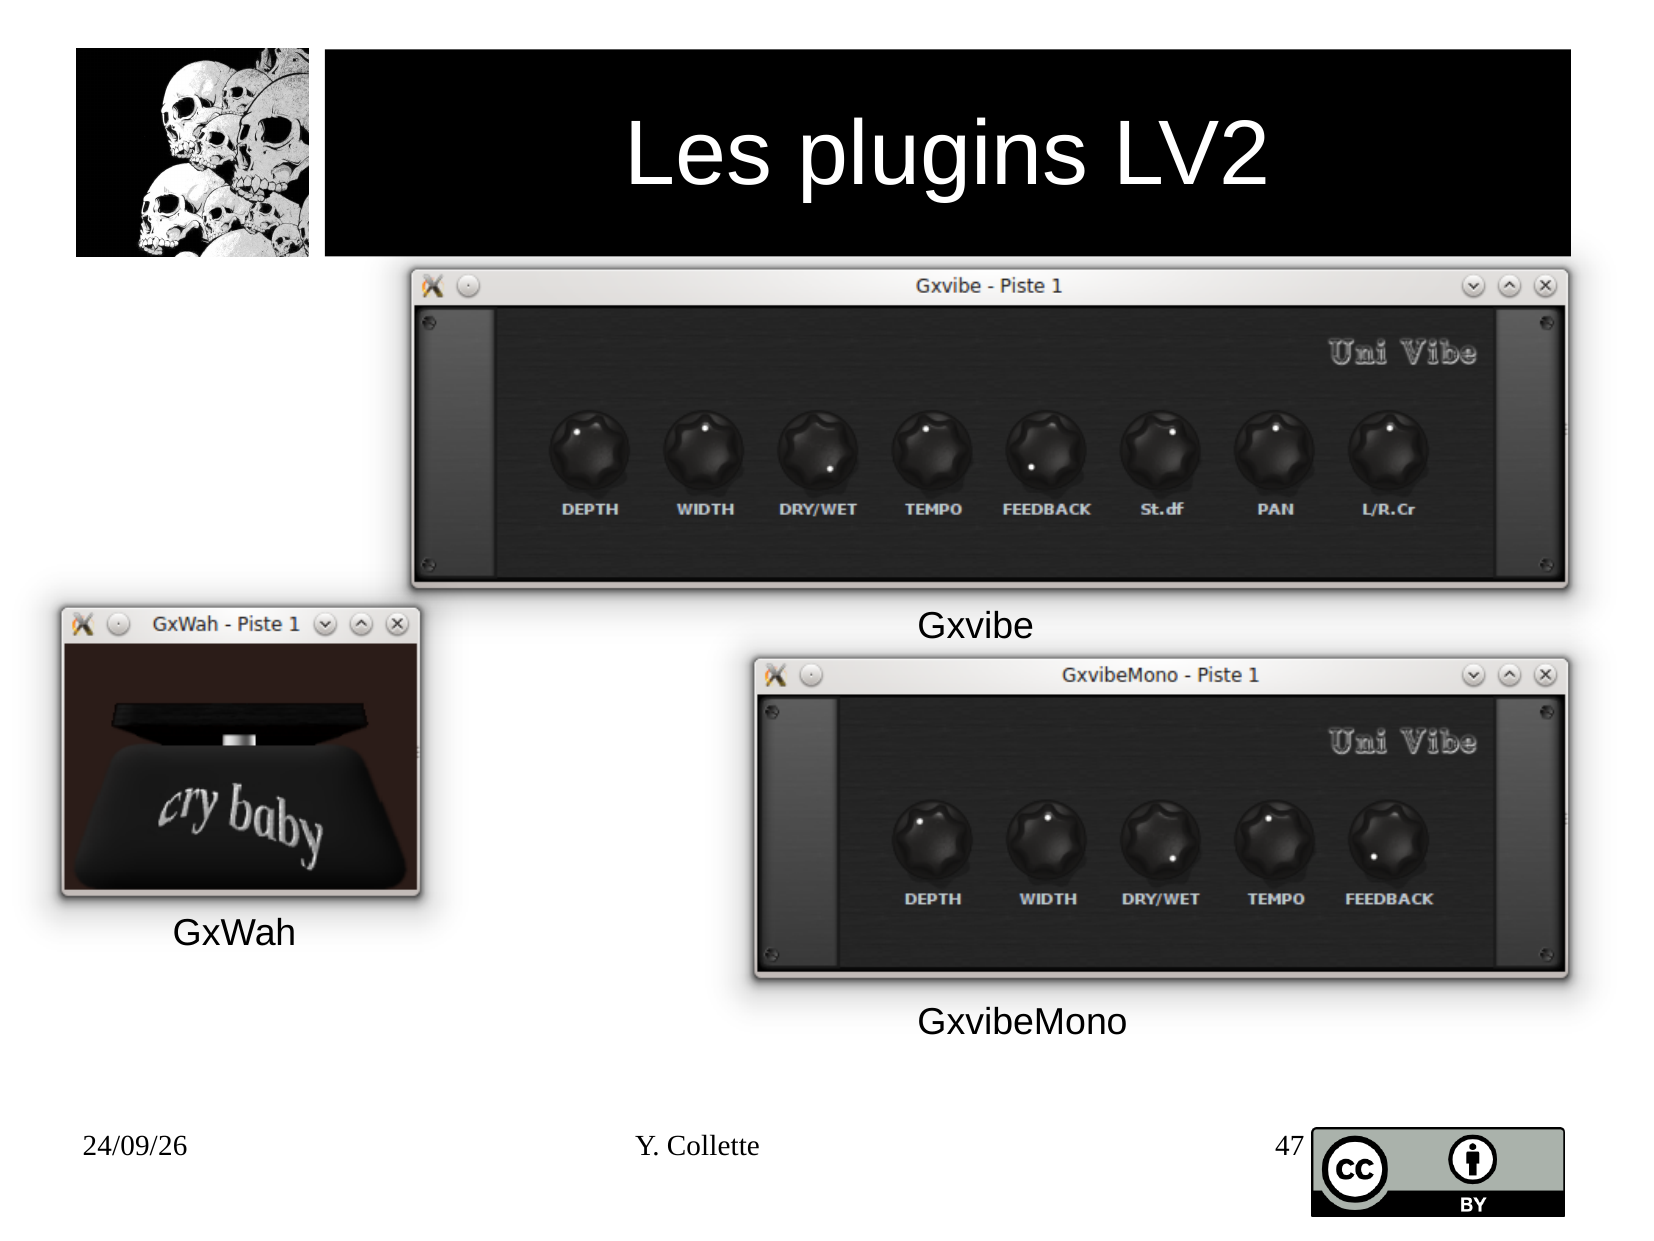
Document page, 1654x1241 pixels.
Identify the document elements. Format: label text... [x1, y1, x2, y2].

picture [76, 48, 309, 257]
text_box GxvibeMono [902, 993, 1155, 1065]
picture [0, 207, 1631, 1041]
picture [1311, 1127, 1565, 1217]
text_box GxWah [157, 904, 318, 976]
title Les plugins LV2 [324, 49, 1571, 257]
